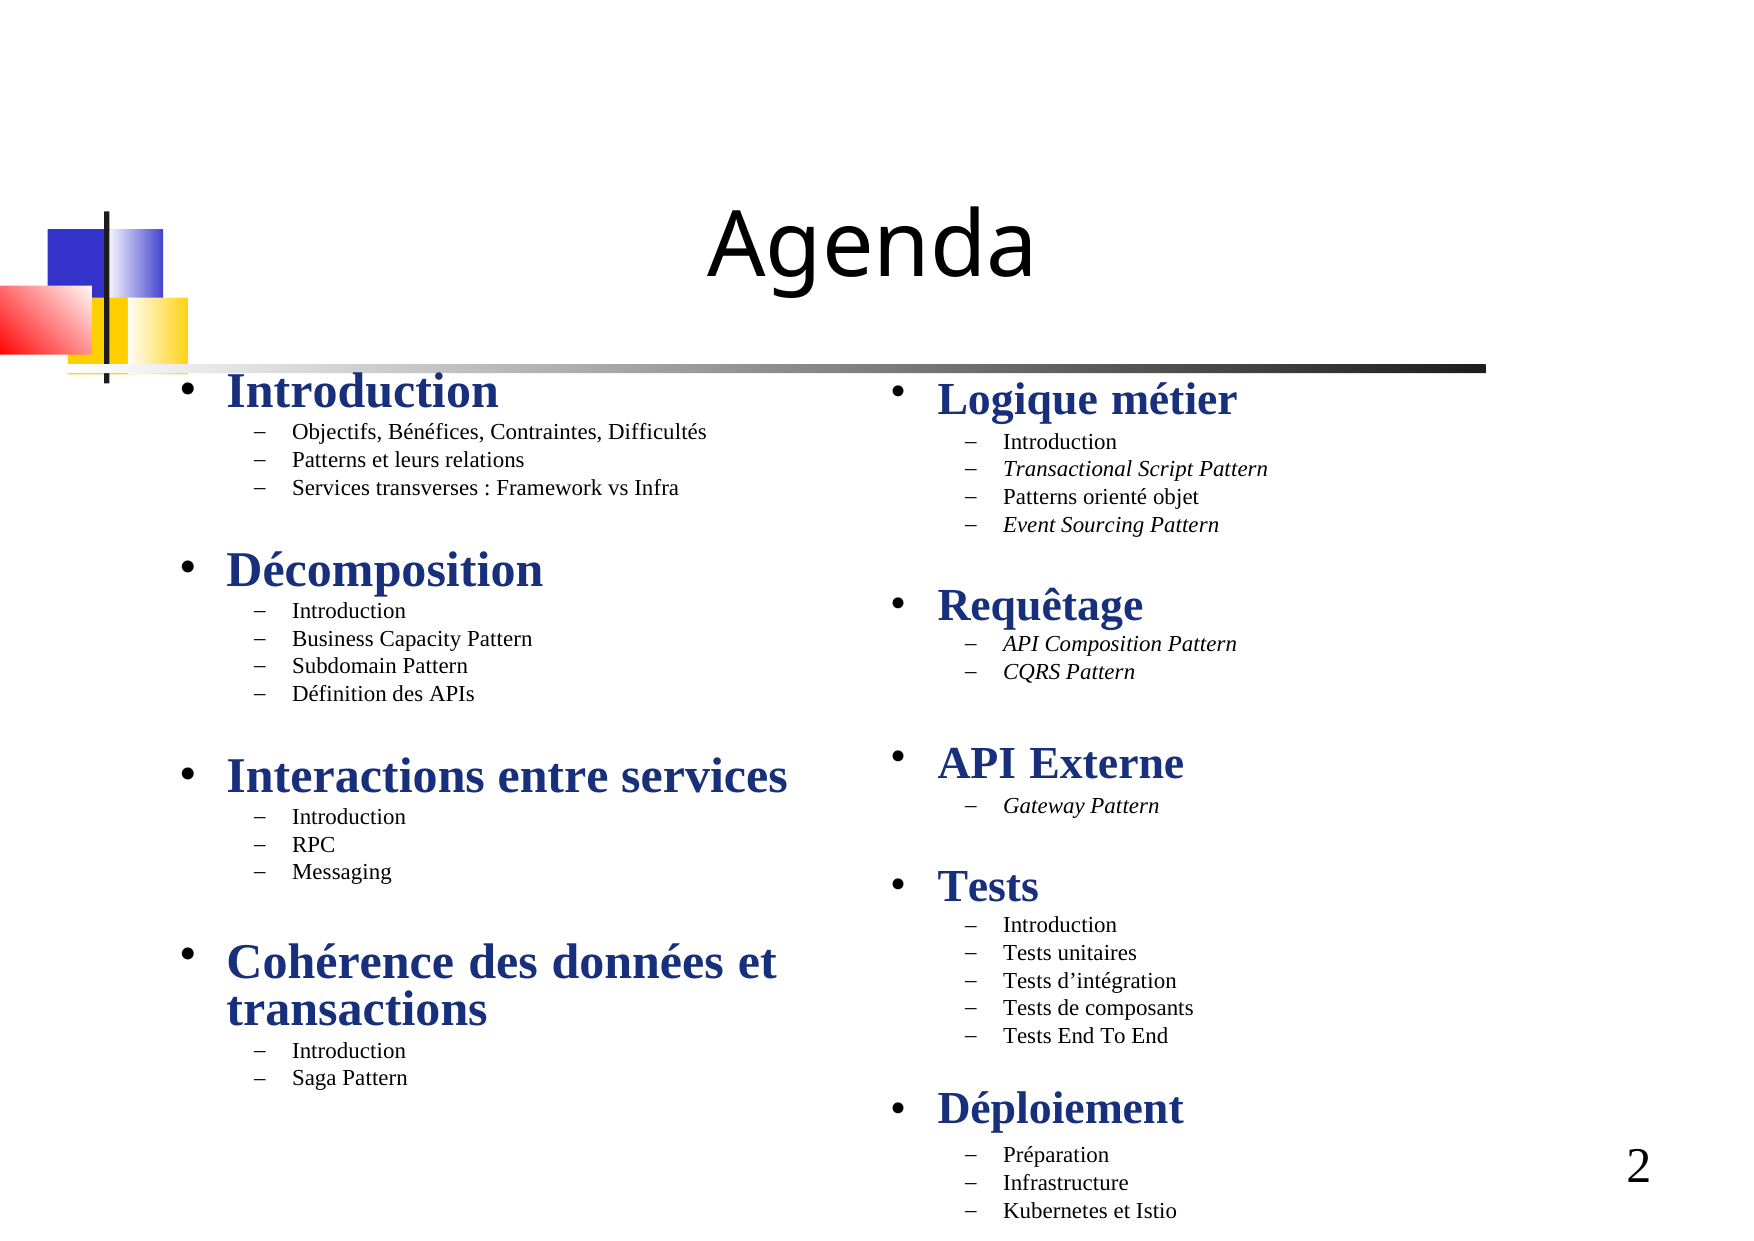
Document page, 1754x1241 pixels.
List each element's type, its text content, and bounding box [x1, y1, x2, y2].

title Agenda [179, 139, 1567, 351]
list Introduction Objectifs, Bénéfices, Contraintes, Difficultés Patterns et leurs relations Services transverses : Framework vs Infra Décomposition Introduction Business Capacity Pattern Subdomain Pattern Définition des APIs Interactions entre services Introduction RPC Messaging Cohérence des données et transactions Introduction Saga Pattern [179, 372, 857, 1241]
list Logique métier Introduction Transactional Script Pattern Patterns orienté objet Event Sourcing Pattern Requêtage API Composition Pattern CQRS Pattern API Externe Gateway Pattern Tests Introduction Tests unitaires Tests d’intégration Tests de composants Tests End To End Déploiement Préparation Infrastructure Kubernetes et Istio [890, 371, 1568, 1207]
